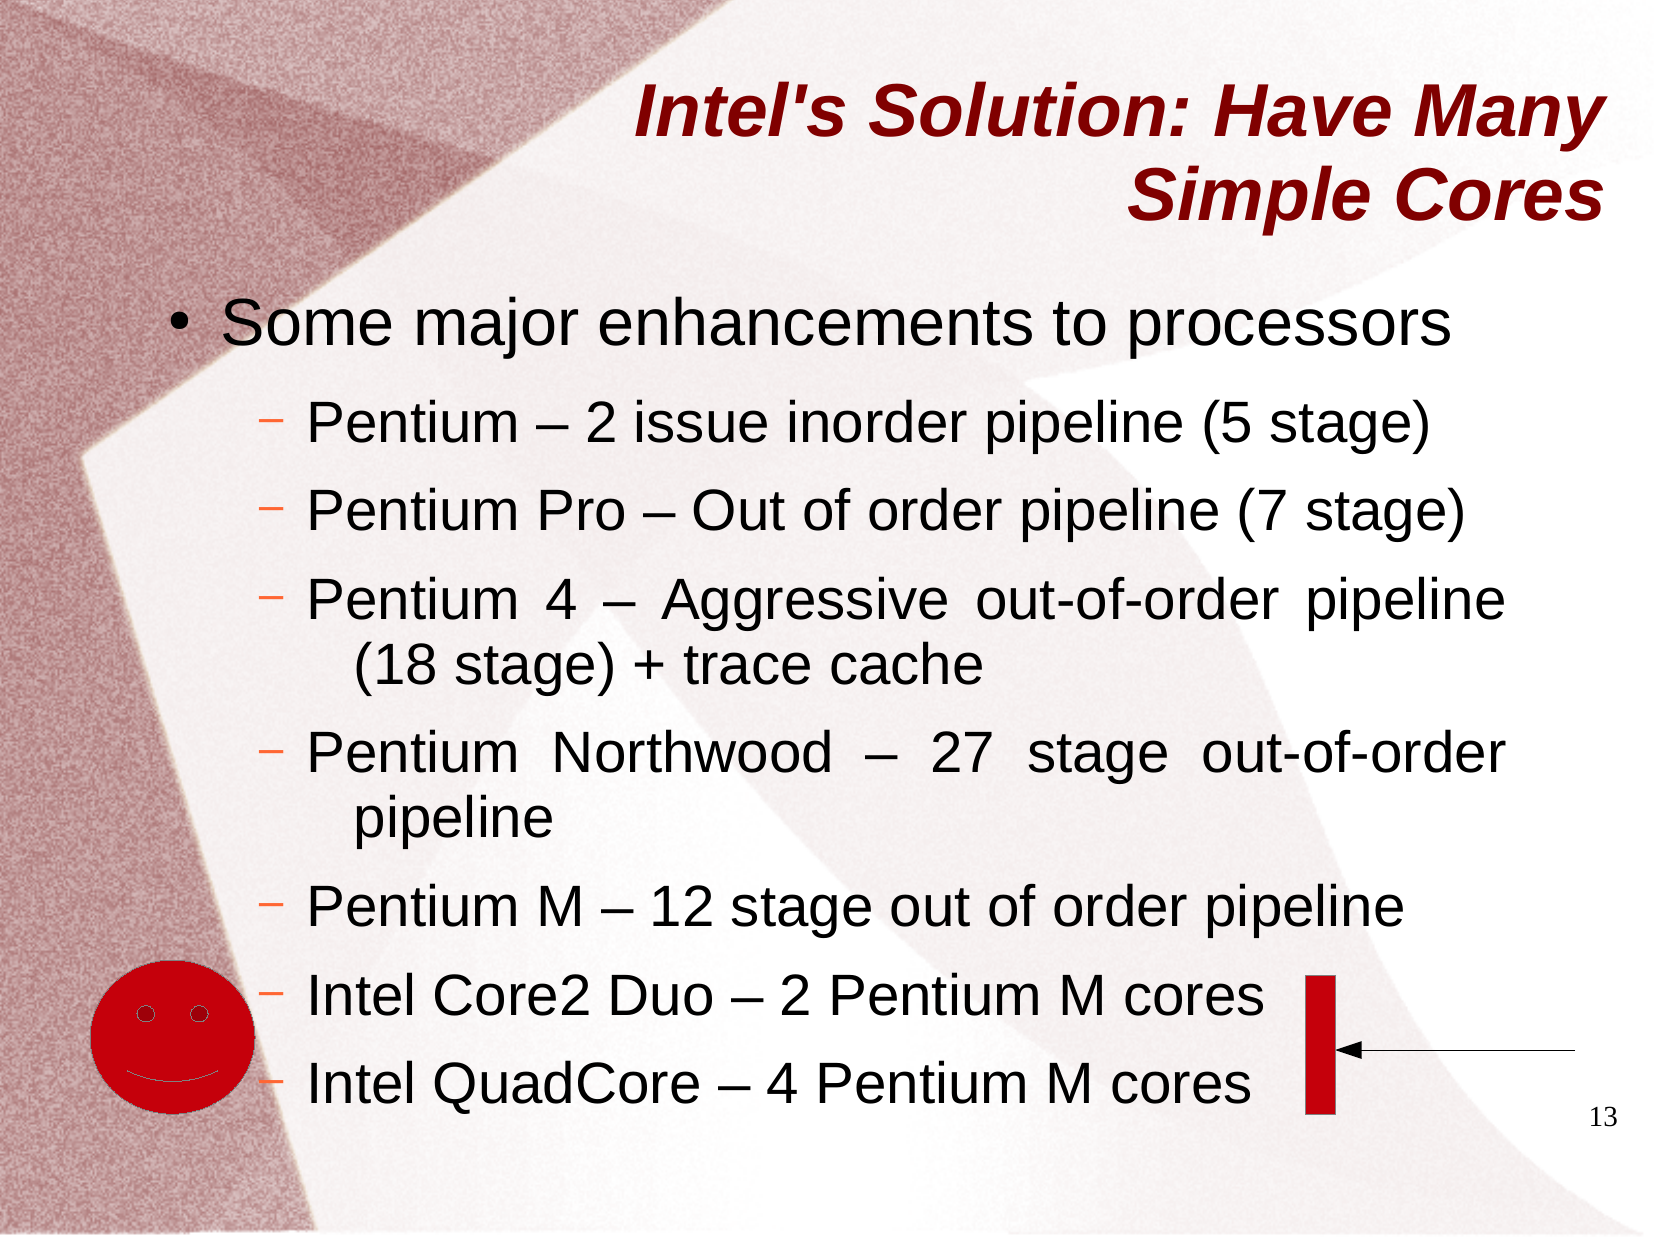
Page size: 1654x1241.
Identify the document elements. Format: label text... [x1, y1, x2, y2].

title Intel's Solution: Have Many Simple Cores [596, 49, 1607, 257]
picture [0, 0, 1654, 1241]
list Some major enhancements to processors Pentium – 2 issue inorder pipeline (5 stage) Pentium Pro – Out of order pipeline (7 stage) Pentium 4 – Aggressive out-of-order pipeline (18 stage) + trace cache Pentium Northwood – 27 stage out-of-order pipeline Pentium M – 12 stage out of order pipeline Intel Core2 Duo – 2 Pentium M cores Intel QuadCore – 4 Pentium M cores [150, 285, 1509, 1117]
text_box [1305, 975, 1336, 1115]
text_box [90, 960, 256, 1115]
